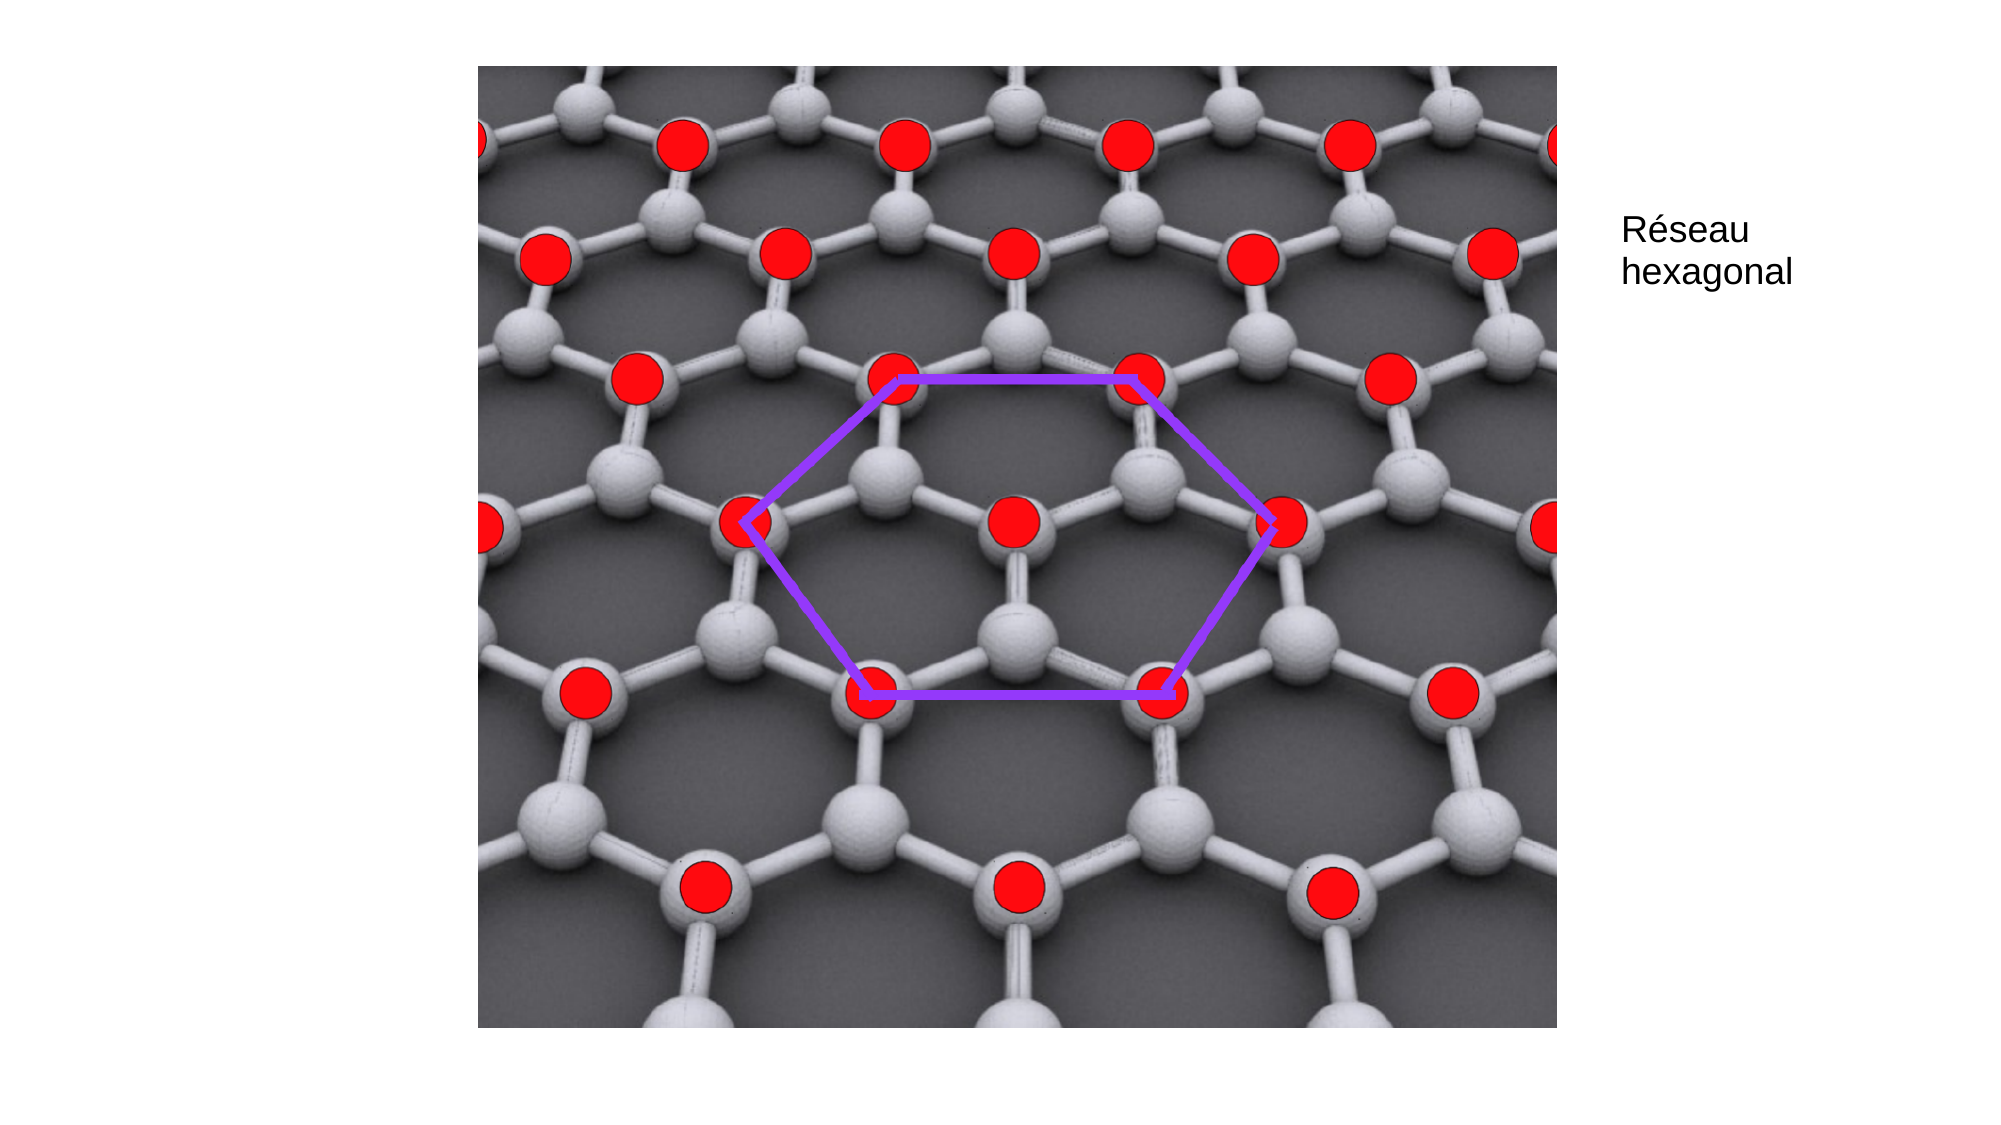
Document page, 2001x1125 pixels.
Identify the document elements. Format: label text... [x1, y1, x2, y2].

text_box Réseau hexagonal [1606, 200, 1890, 300]
picture [472, 58, 1565, 1038]
